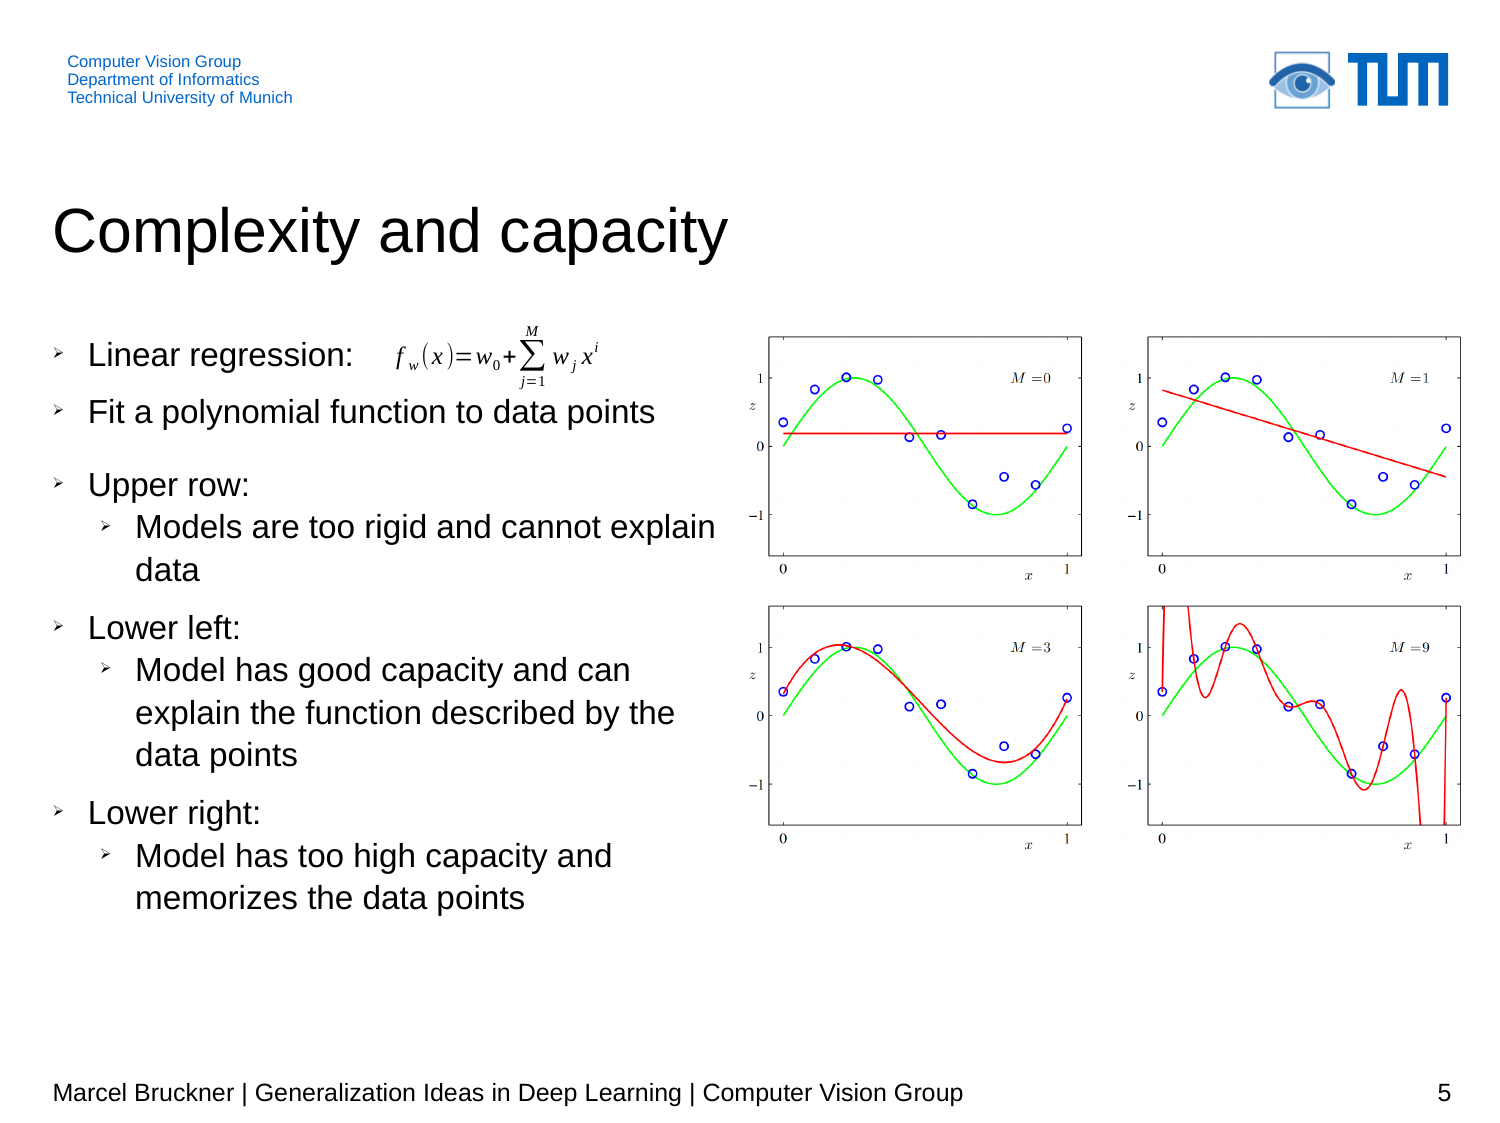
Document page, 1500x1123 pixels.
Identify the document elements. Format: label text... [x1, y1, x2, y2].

picture [742, 330, 1464, 851]
picture [1269, 47, 1335, 113]
list Linear regression: Fit a polynomial function to data points Upper row: Models are too rigid and cannot explain data Lower left: Model has good capacity and can explain the function described by the data points Lower right: Model has too high capacity and memorizes the data points [52, 330, 736, 917]
chart [389, 322, 605, 390]
title Complexity and capacity [52, 195, 1453, 266]
